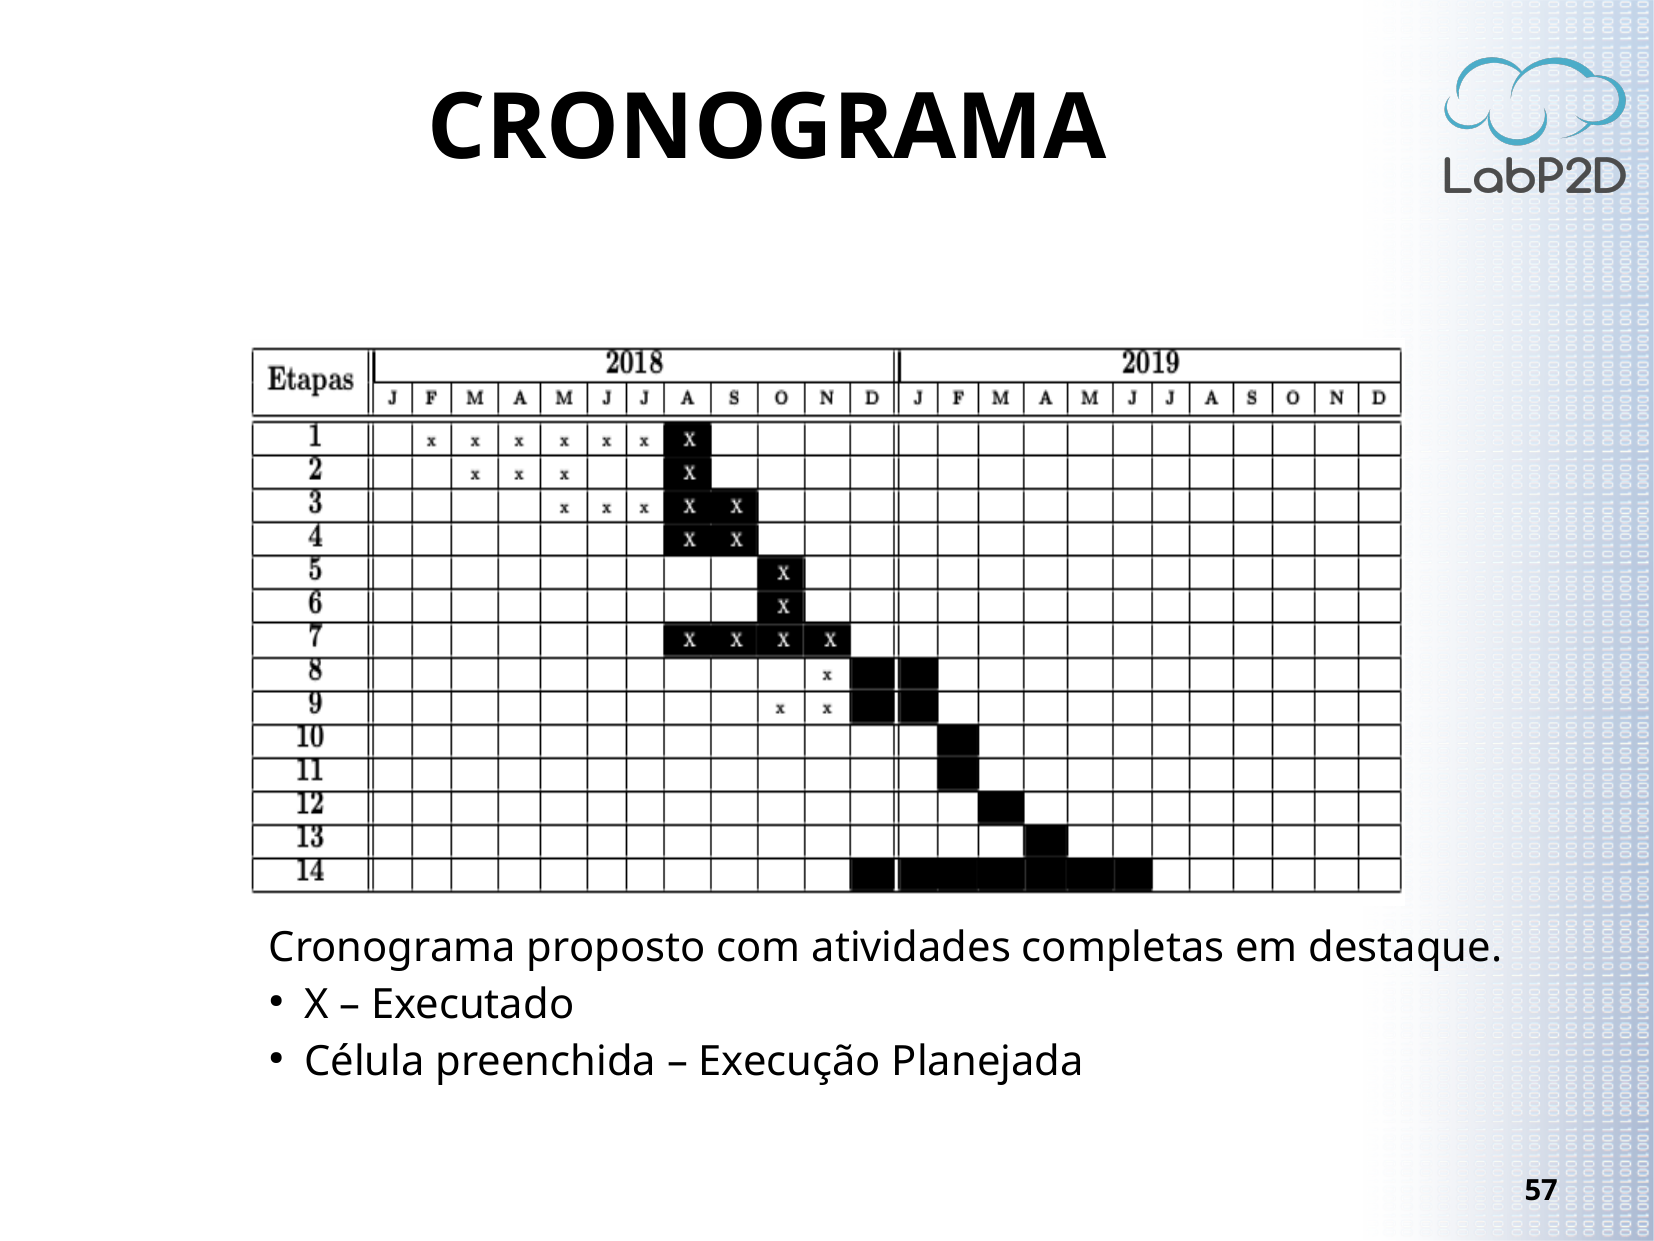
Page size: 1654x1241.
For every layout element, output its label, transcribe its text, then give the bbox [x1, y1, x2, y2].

picture [1400, 941, 1408, 948]
picture [249, 1, 1654, 1240]
title CRONOGRAMA [82, 19, 1453, 227]
picture [1400, 950, 1408, 958]
text_box Cronograma proposto com atividades completas em destaque. X – Executado Célula preenchida – Execução Planejada [253, 909, 1400, 1115]
